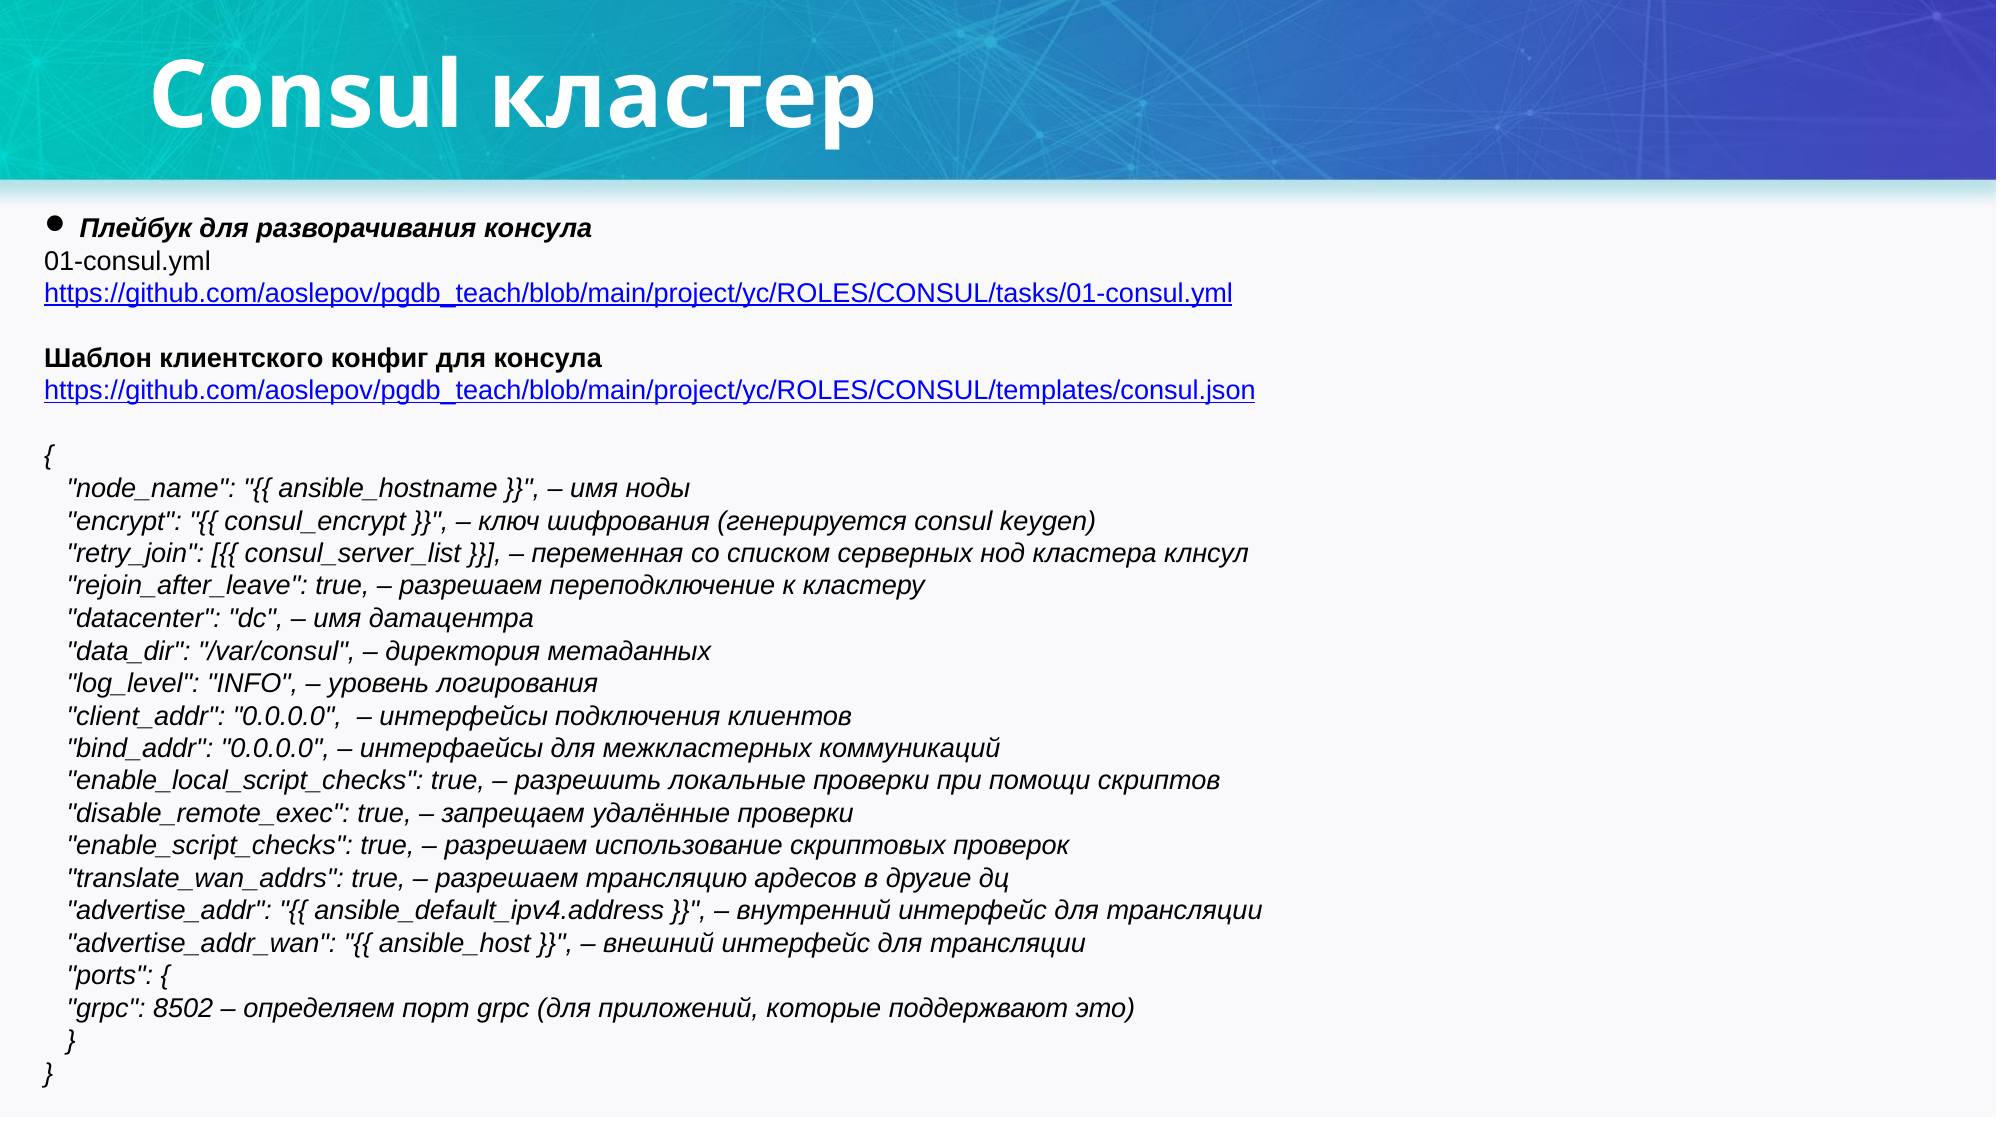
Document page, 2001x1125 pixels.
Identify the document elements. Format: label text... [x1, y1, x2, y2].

text_box Consul кластер [133, 31, 1779, 163]
picture [0, 0, 1996, 1117]
text_box Плейбук для разворачивания консула 01-consul.yml https://github.com/aoslepov/pgdb_teach/blob/main/project/yc/ROLES/CONSUL/tasks/01-consul.yml Шаблон клиентского конфиг для консула https://github.com/aoslepov/pgdb_teach/blob/main/project/yc/ROLES/CONSUL/templates/consul.json { "node_name": "{{ ansible_hostname }}", – имя ноды "encrypt": "{{ consul_encrypt }}", – ключ шифрования (генерируется consul keygen) "retry_join": [{{ consul_server_list }}], – переменная со списком серверных нод кластера клнсул "rejoin_after_leave": true, – разрешаем переподключение к кластеру "datacenter": "dc", – имя датацентра "data_dir": "/var/consul", – директория метаданных "log_level": "INFO", – уровень логирования "client_addr": "0.0.0.0", – интерфейсы подключения клиентов "bind_addr": "0.0.0.0", – интерфаейсы для межкластерных коммуникаций "enable_local_script_checks": true, – разрешить локальные проверки при помощи скриптов "disable_remote_exec": true, – запрещаем удалённые проверки "enable_script_checks": true, – разрешаем использование скриптовых проверок "translate_wan_addrs": true, – разрешаем трансляцию ардесов в другие дц "advertise_addr": "{{ ansible_default_ipv4.address }}", – внутренний интерфейс для трансляции "advertise_addr_wan": "{{ ansible_host }}", – внешний интерфейс для трансляции "ports": { "grpc": 8502 – определяем порт grpc (для приложений, которые поддержвают это) } } [29, 195, 1911, 1125]
